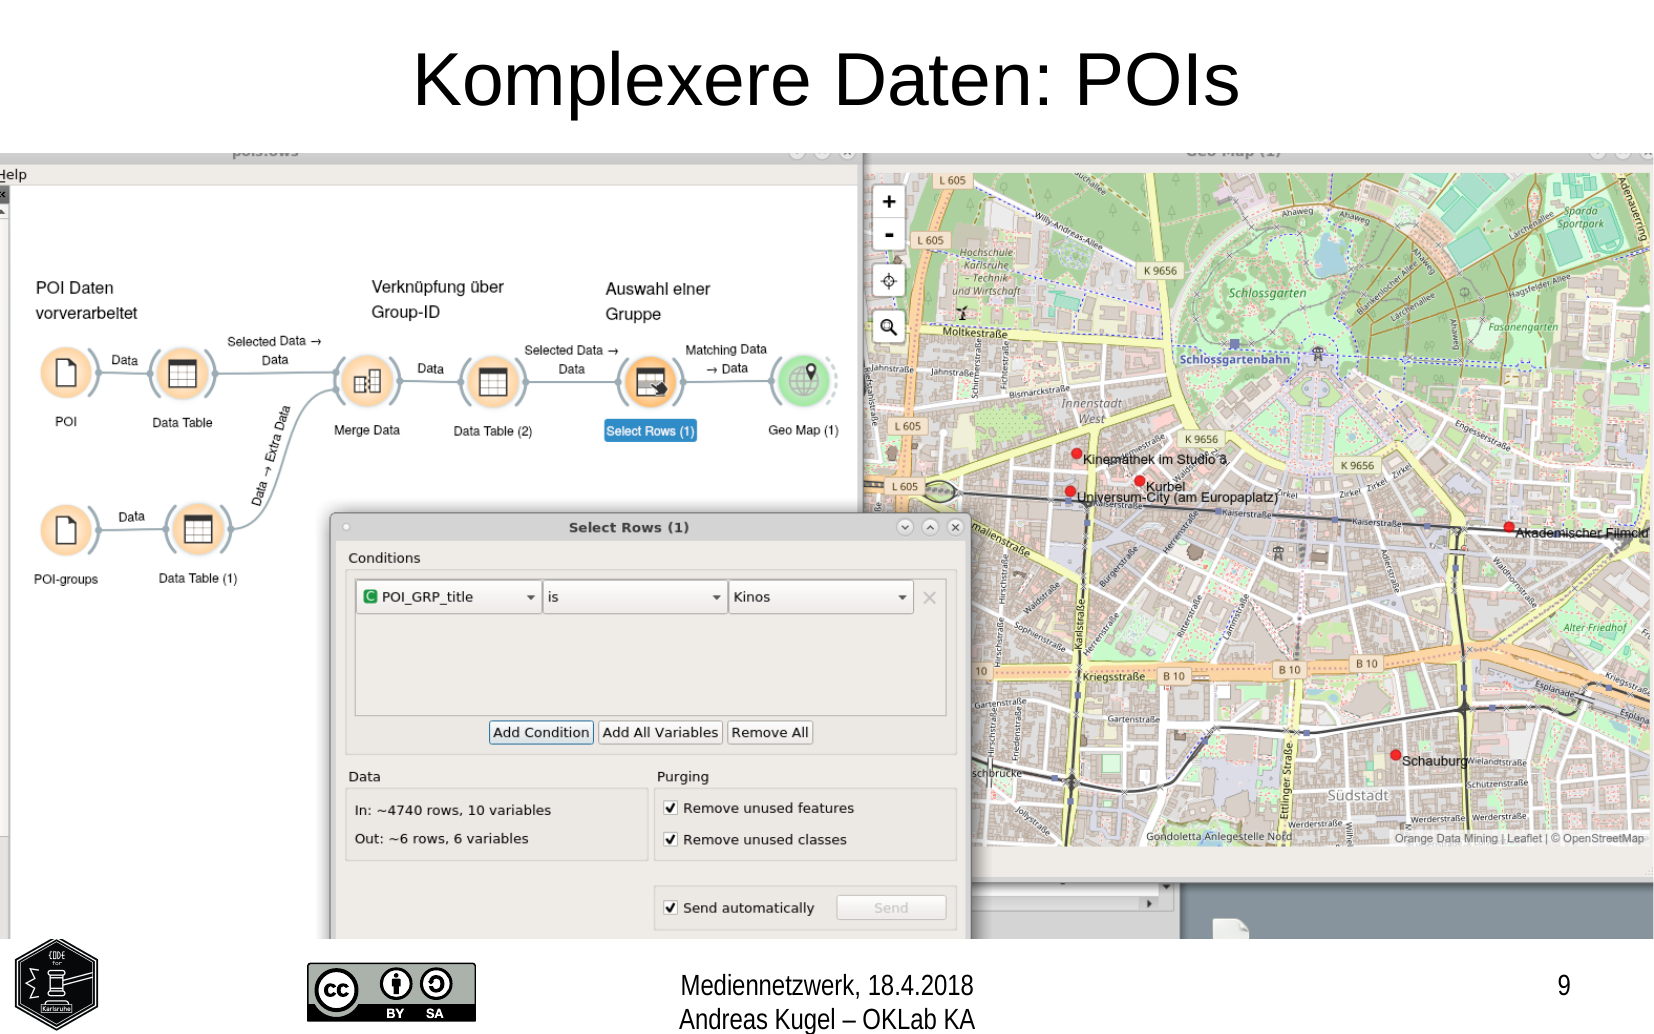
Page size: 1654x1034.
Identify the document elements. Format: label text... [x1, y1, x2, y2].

title Komplexere Daten: POIs [82, 17, 1571, 142]
picture [0, 153, 1654, 1033]
